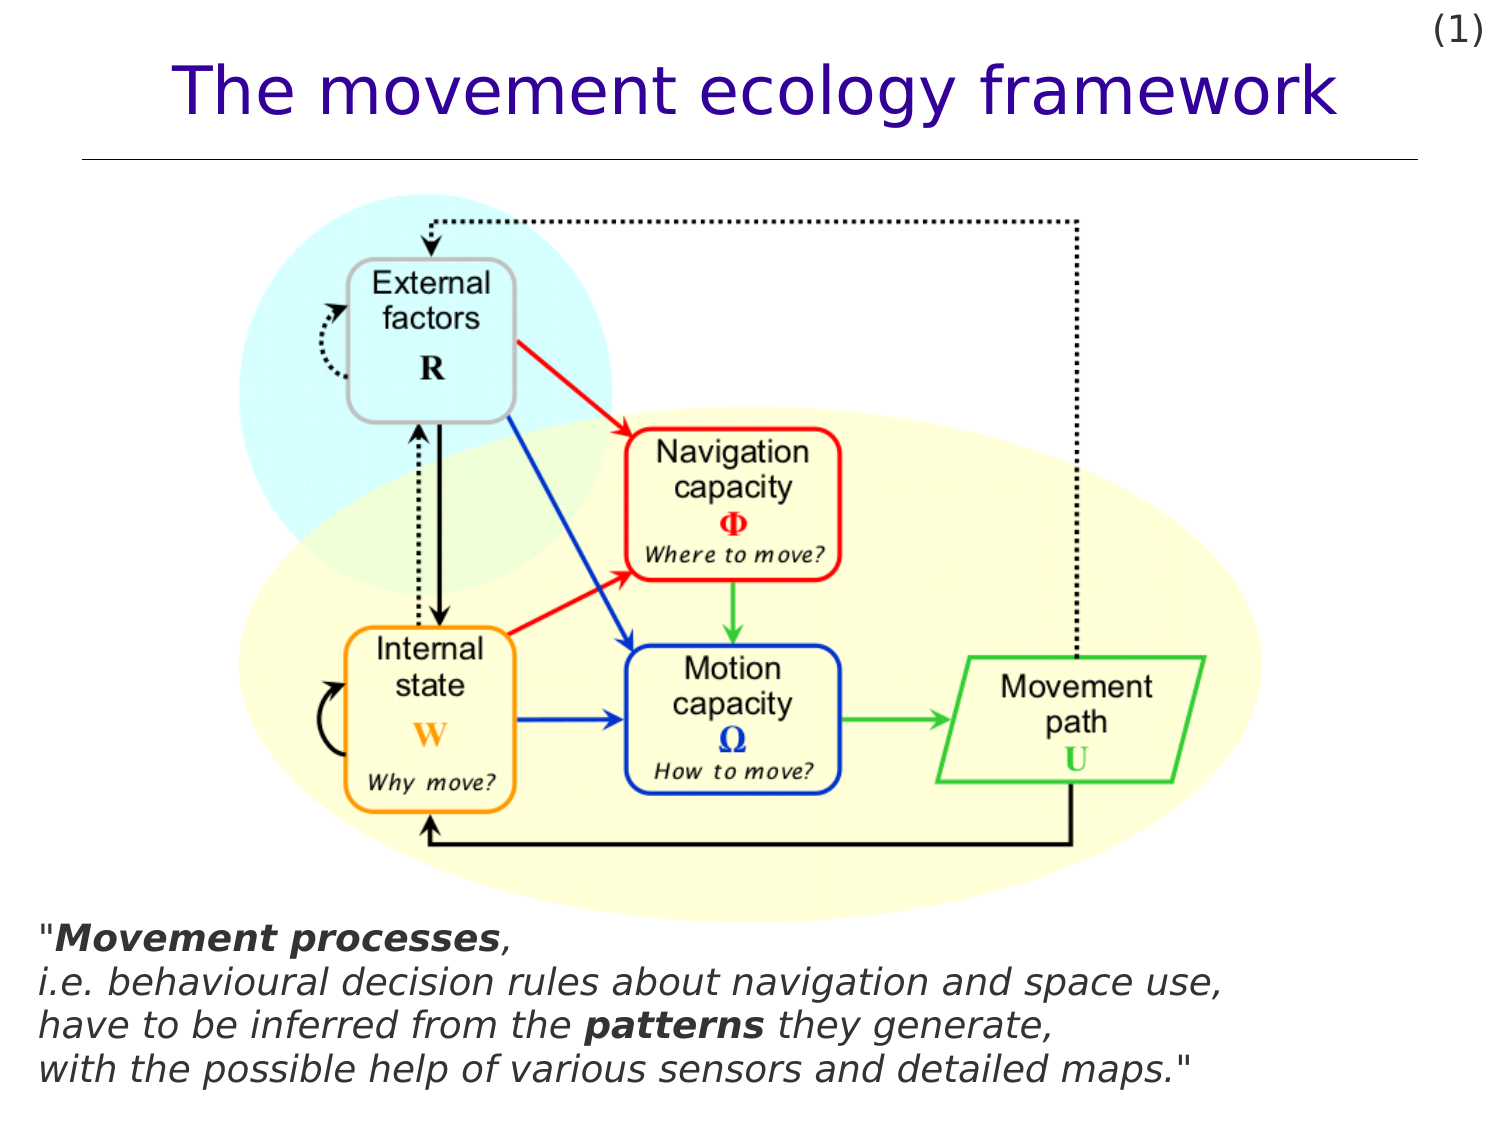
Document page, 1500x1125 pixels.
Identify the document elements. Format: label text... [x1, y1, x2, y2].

text_box The movement ecology framework [157, 45, 1355, 139]
text_box (1) [1417, 0, 1500, 60]
picture [238, 194, 1262, 924]
text_box "Movement processes, i.e. behavioural decision rules about navigation and space use, have to be inferred from the patterns they generate, with the possible help of various sensors and detailed maps." [23, 909, 1252, 1099]
